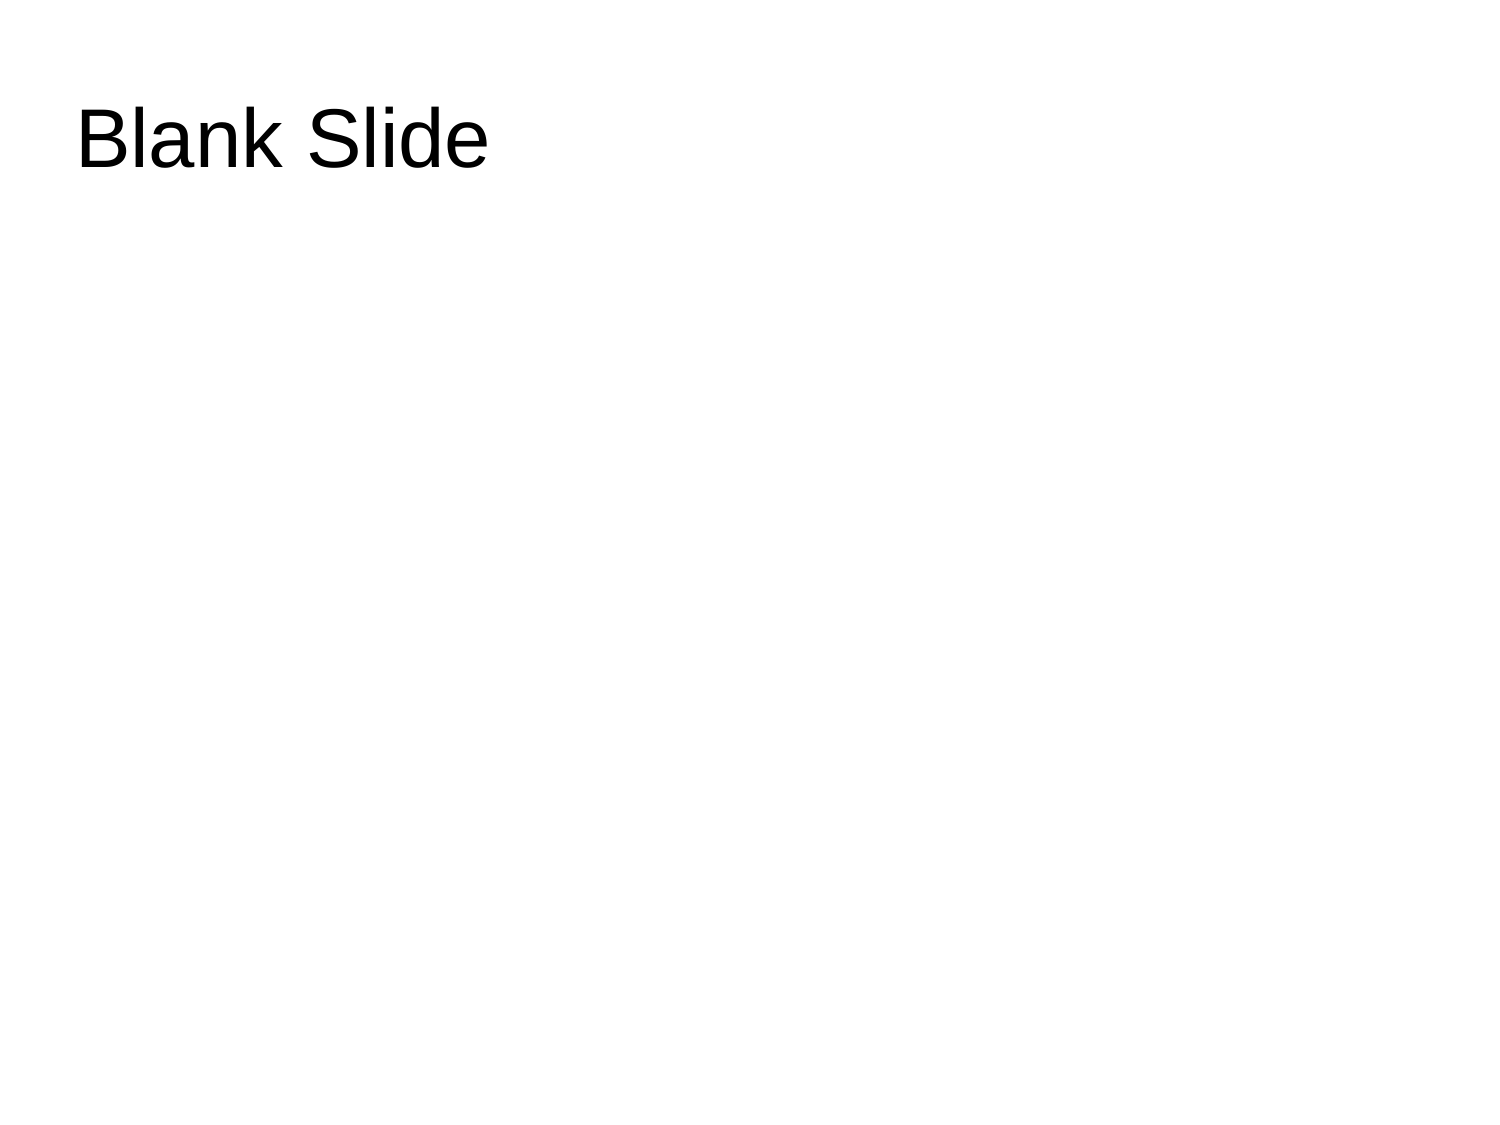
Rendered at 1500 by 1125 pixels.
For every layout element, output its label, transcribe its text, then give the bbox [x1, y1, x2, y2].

title Blank Slide [75, 45, 1426, 233]
